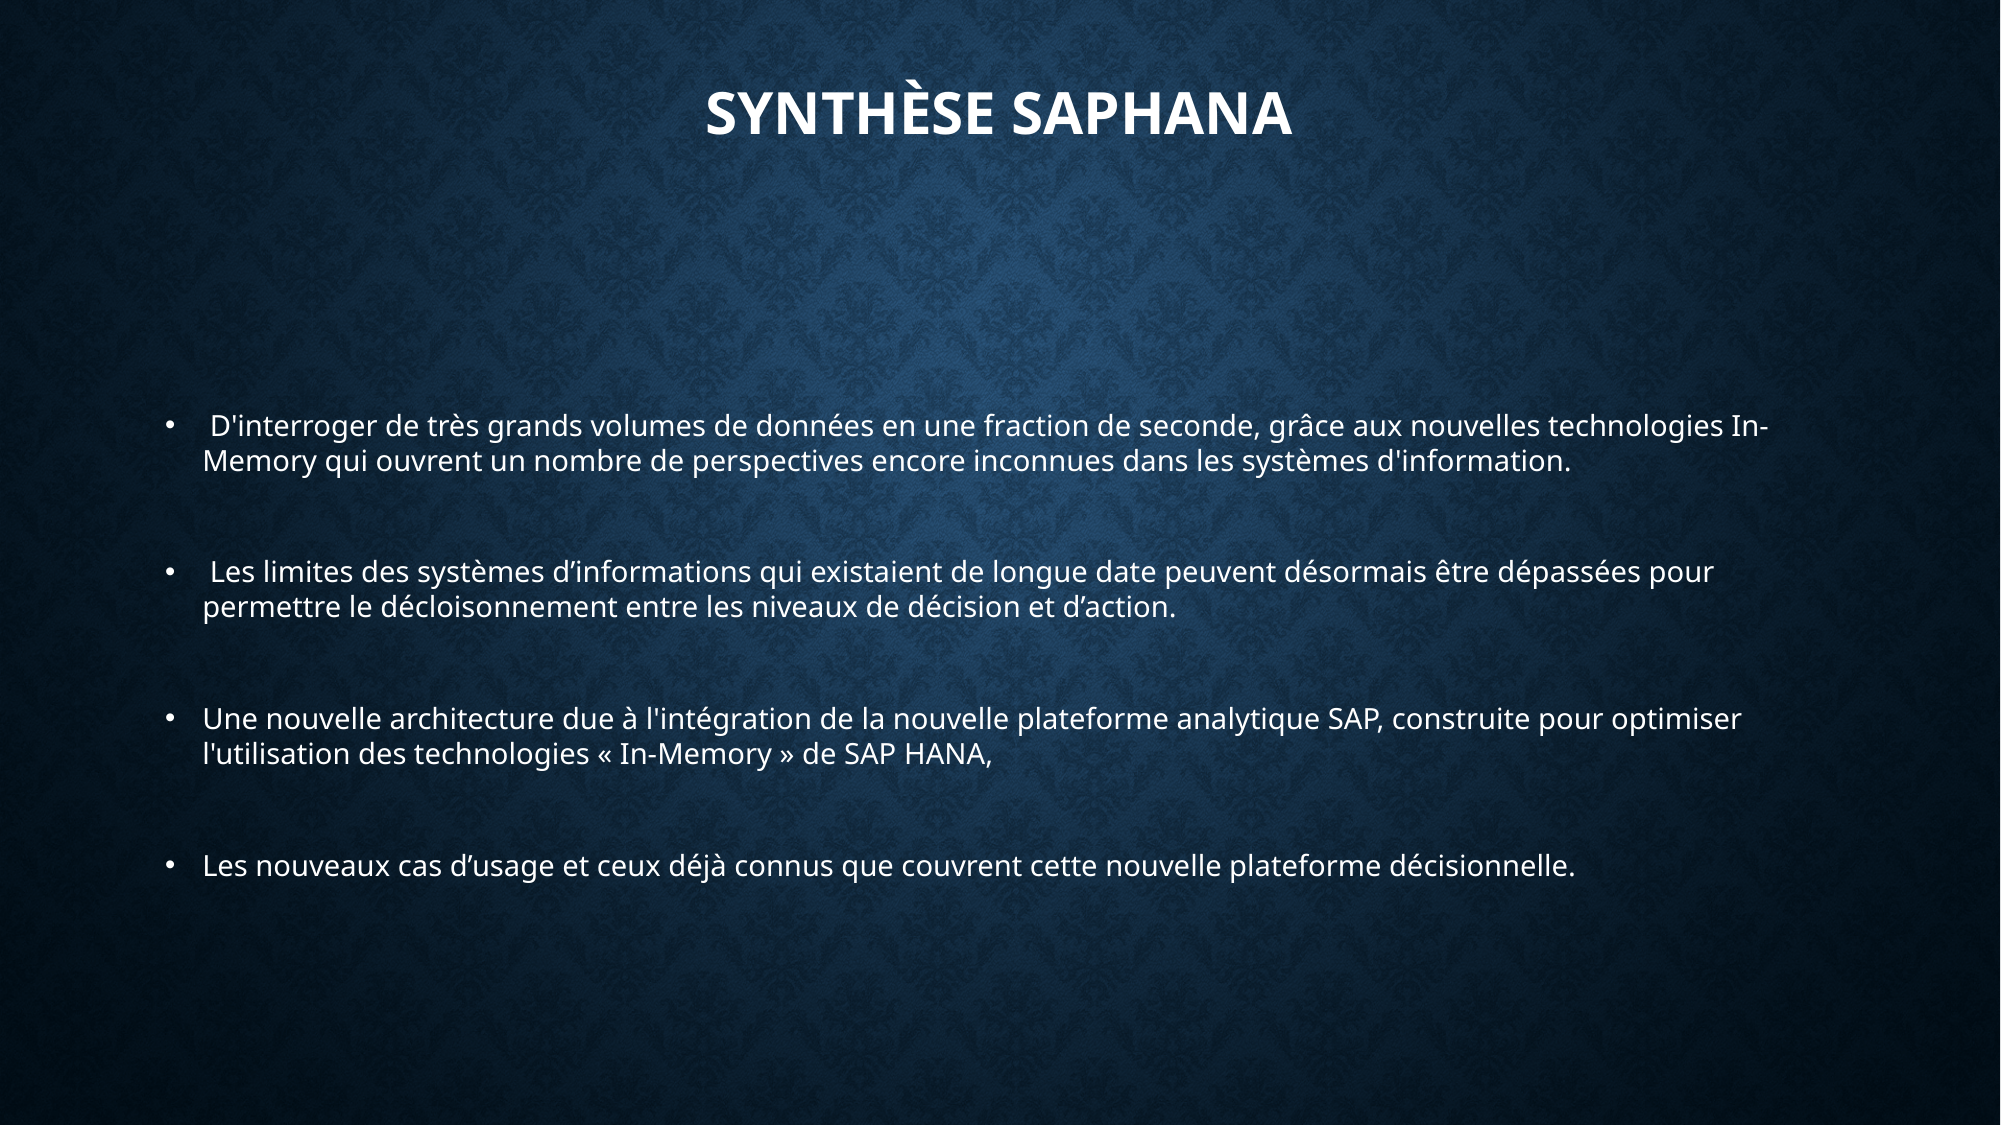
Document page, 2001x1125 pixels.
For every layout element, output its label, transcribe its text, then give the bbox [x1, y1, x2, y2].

list D'interroger de très grands volumes de données en une fraction de seconde, grâce aux nouvelles technologies In-Memory qui ouvrent un nombre de perspectives encore inconnues dans les systèmes d'information. Les limites des systèmes d’informations qui existaient de longue date peuvent désormais être dépassées pour permettre le décloisonnement entre les niveaux de décision et d’action. Une nouvelle architecture due à l'intégration de la nouvelle plateforme analytique SAP, construite pour optimiser l'utilisation des technologies « In-Memory » de SAP HANA, Les nouveaux cas d’usage et ceux déjà connus que couvrent cette nouvelle plateforme décisionnelle. [149, 343, 1849, 950]
picture [0, 0, 2001, 1125]
title Synthèse SAPHANA [513, 68, 1485, 150]
